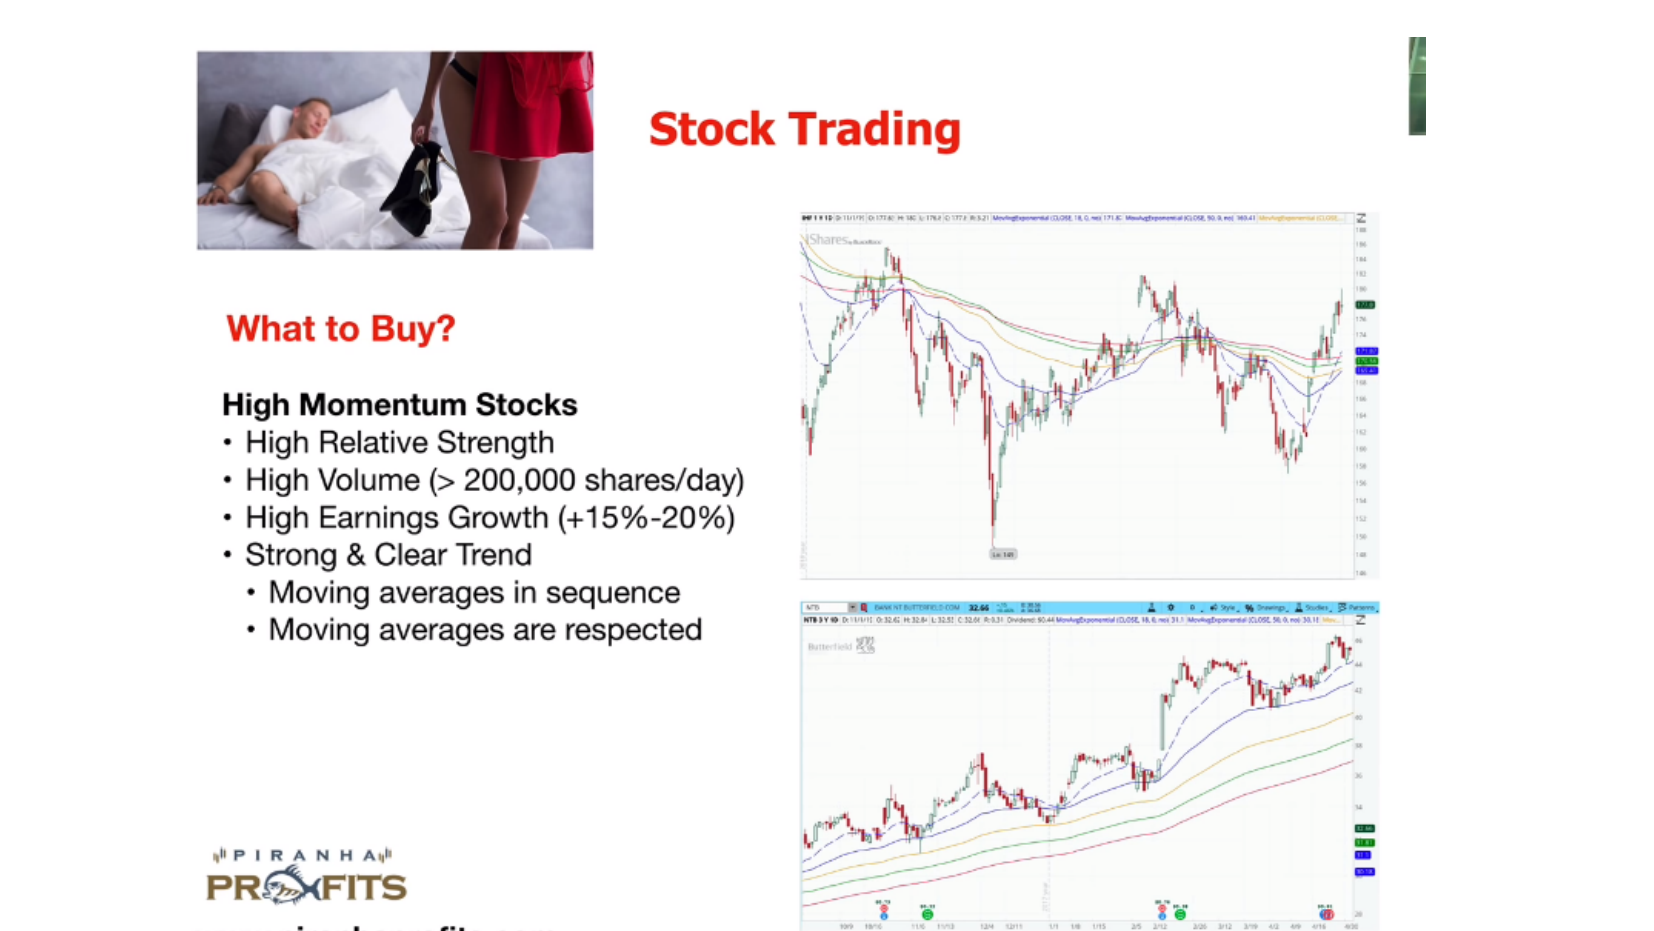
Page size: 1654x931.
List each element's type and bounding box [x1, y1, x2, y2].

picture [178, 37, 1426, 931]
